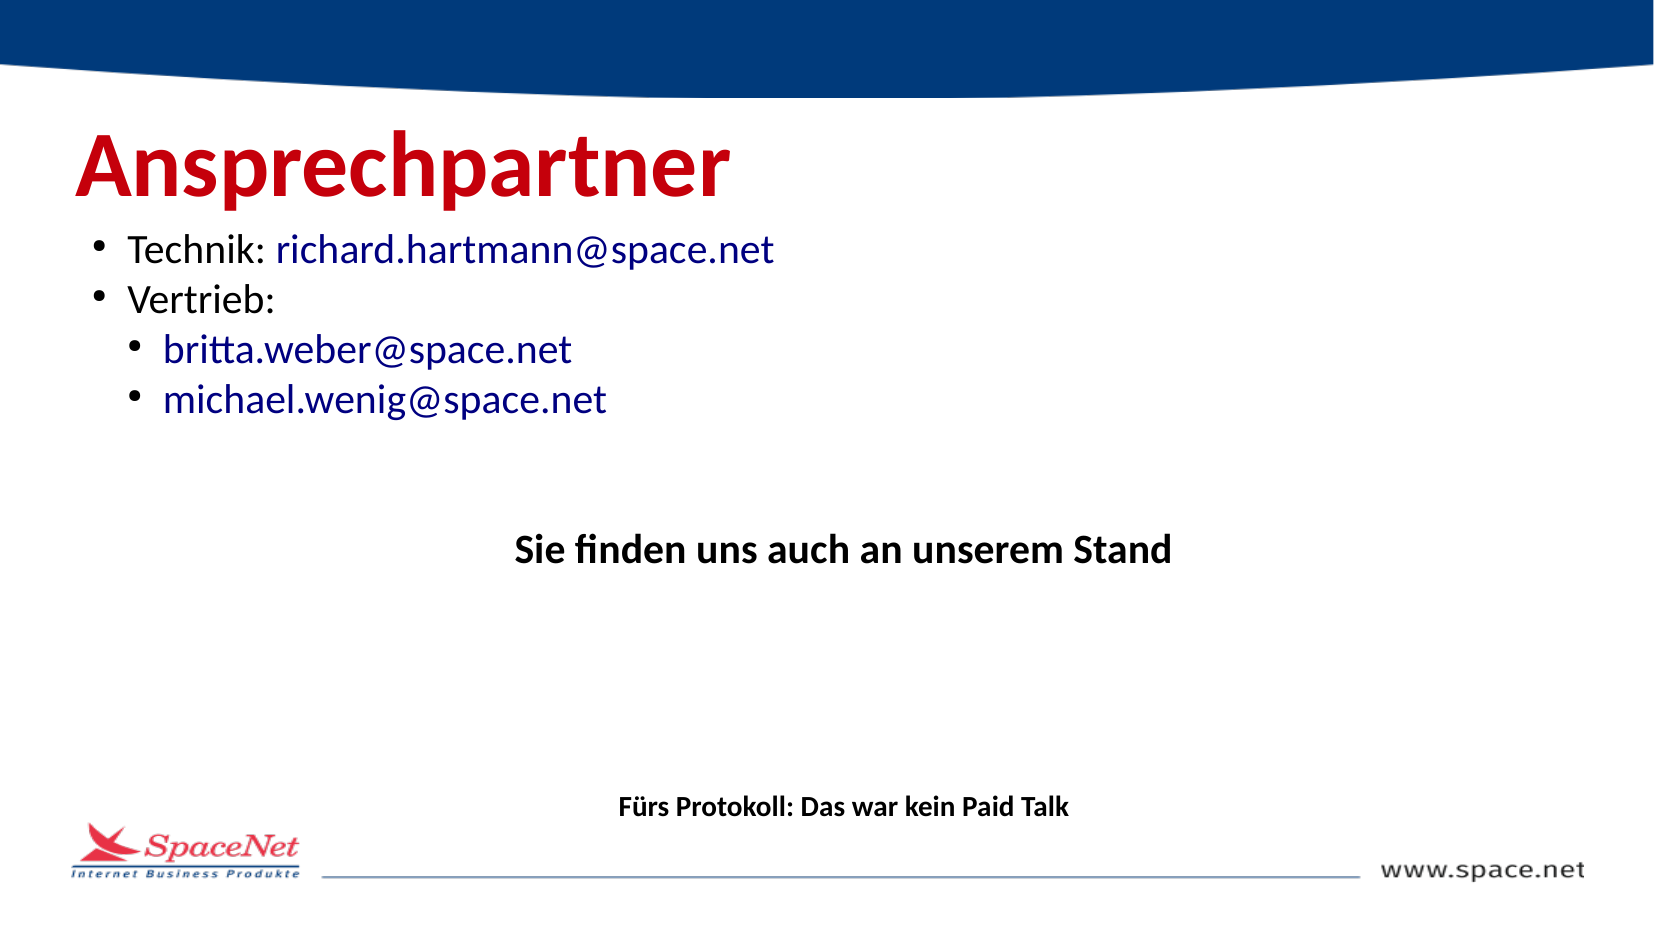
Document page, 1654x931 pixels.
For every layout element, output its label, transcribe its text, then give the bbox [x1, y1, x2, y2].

text_box Ansprechpartner [60, 95, 1583, 223]
text_box Technik: richard.hartmann@space.net Vertrieb: britta.weber@space.net michael.wenig@space.net Sie finden uns auch an unserem Stand Fürs Protokoll: Das war kein Paid Talk [77, 223, 1576, 830]
